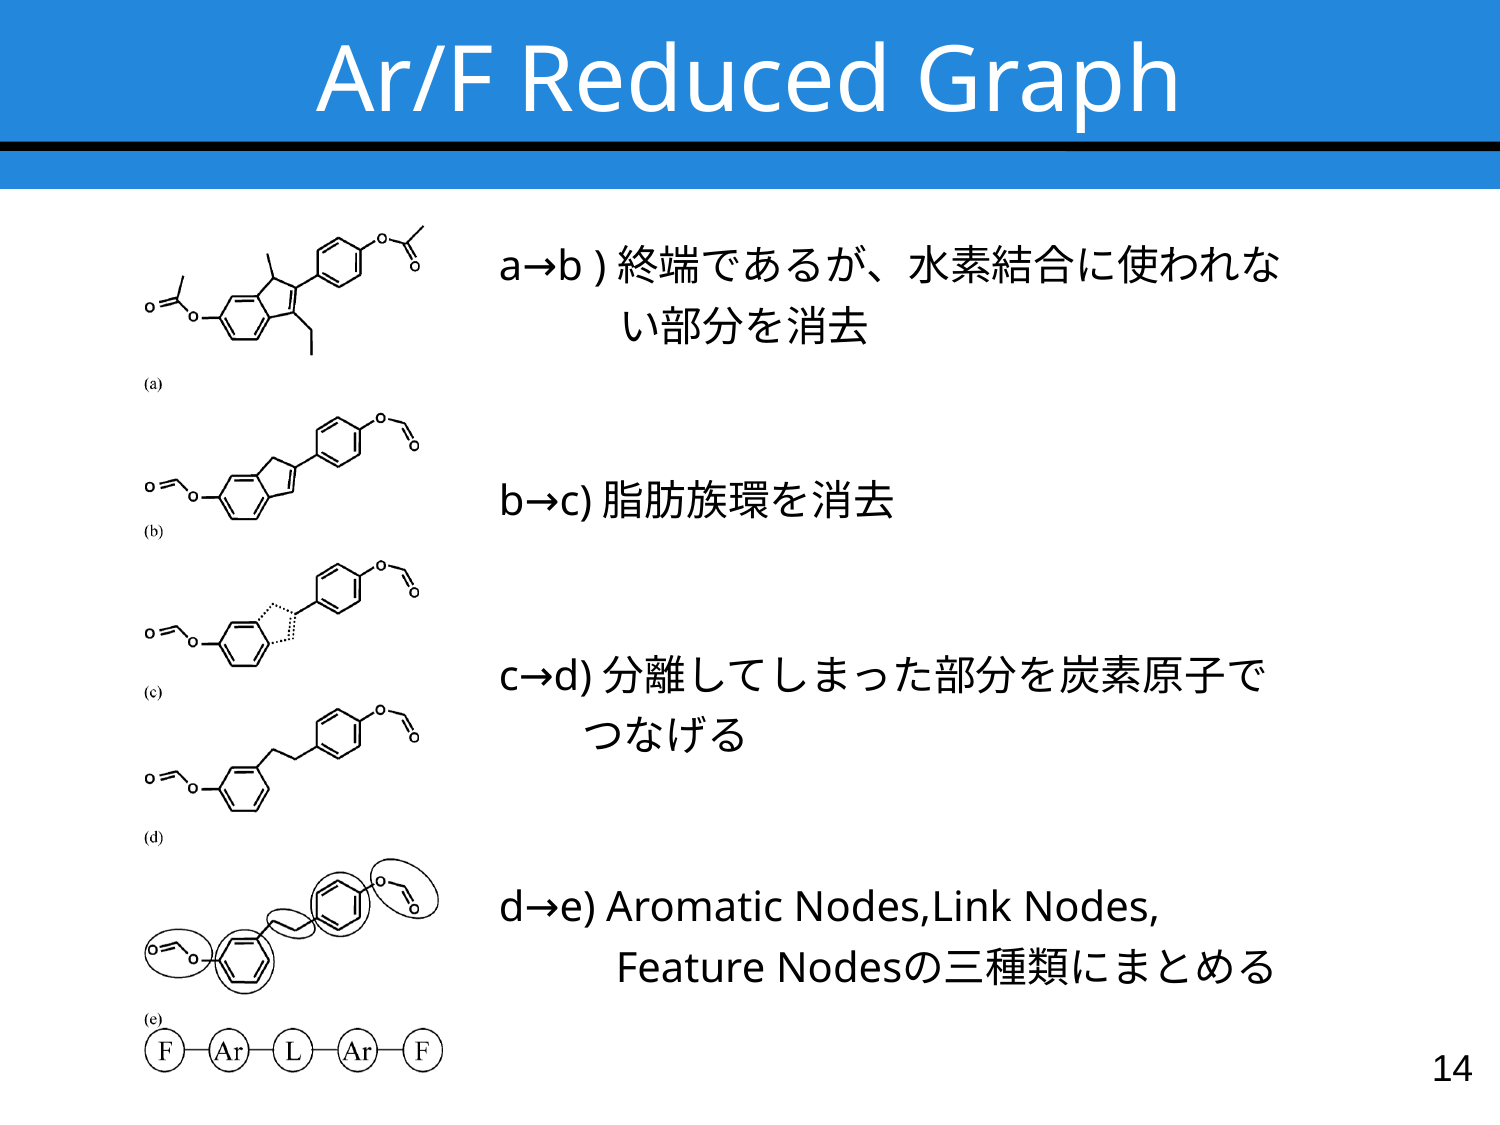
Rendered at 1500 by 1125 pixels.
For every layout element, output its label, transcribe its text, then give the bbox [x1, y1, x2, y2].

text_box a→b ) 終端であるが、水素結合に使われな い部分を消去 b→c) 脂肪族環を消去 c→d) 分離してしまった部分を炭素原子で つなげる d→e) Aromatic Nodes,Link Nodes, Feature Nodesの三種類にまとめる [484, 224, 1418, 779]
title Ar/F Reduced Graph [75, 29, 1425, 122]
picture [104, 212, 473, 1075]
